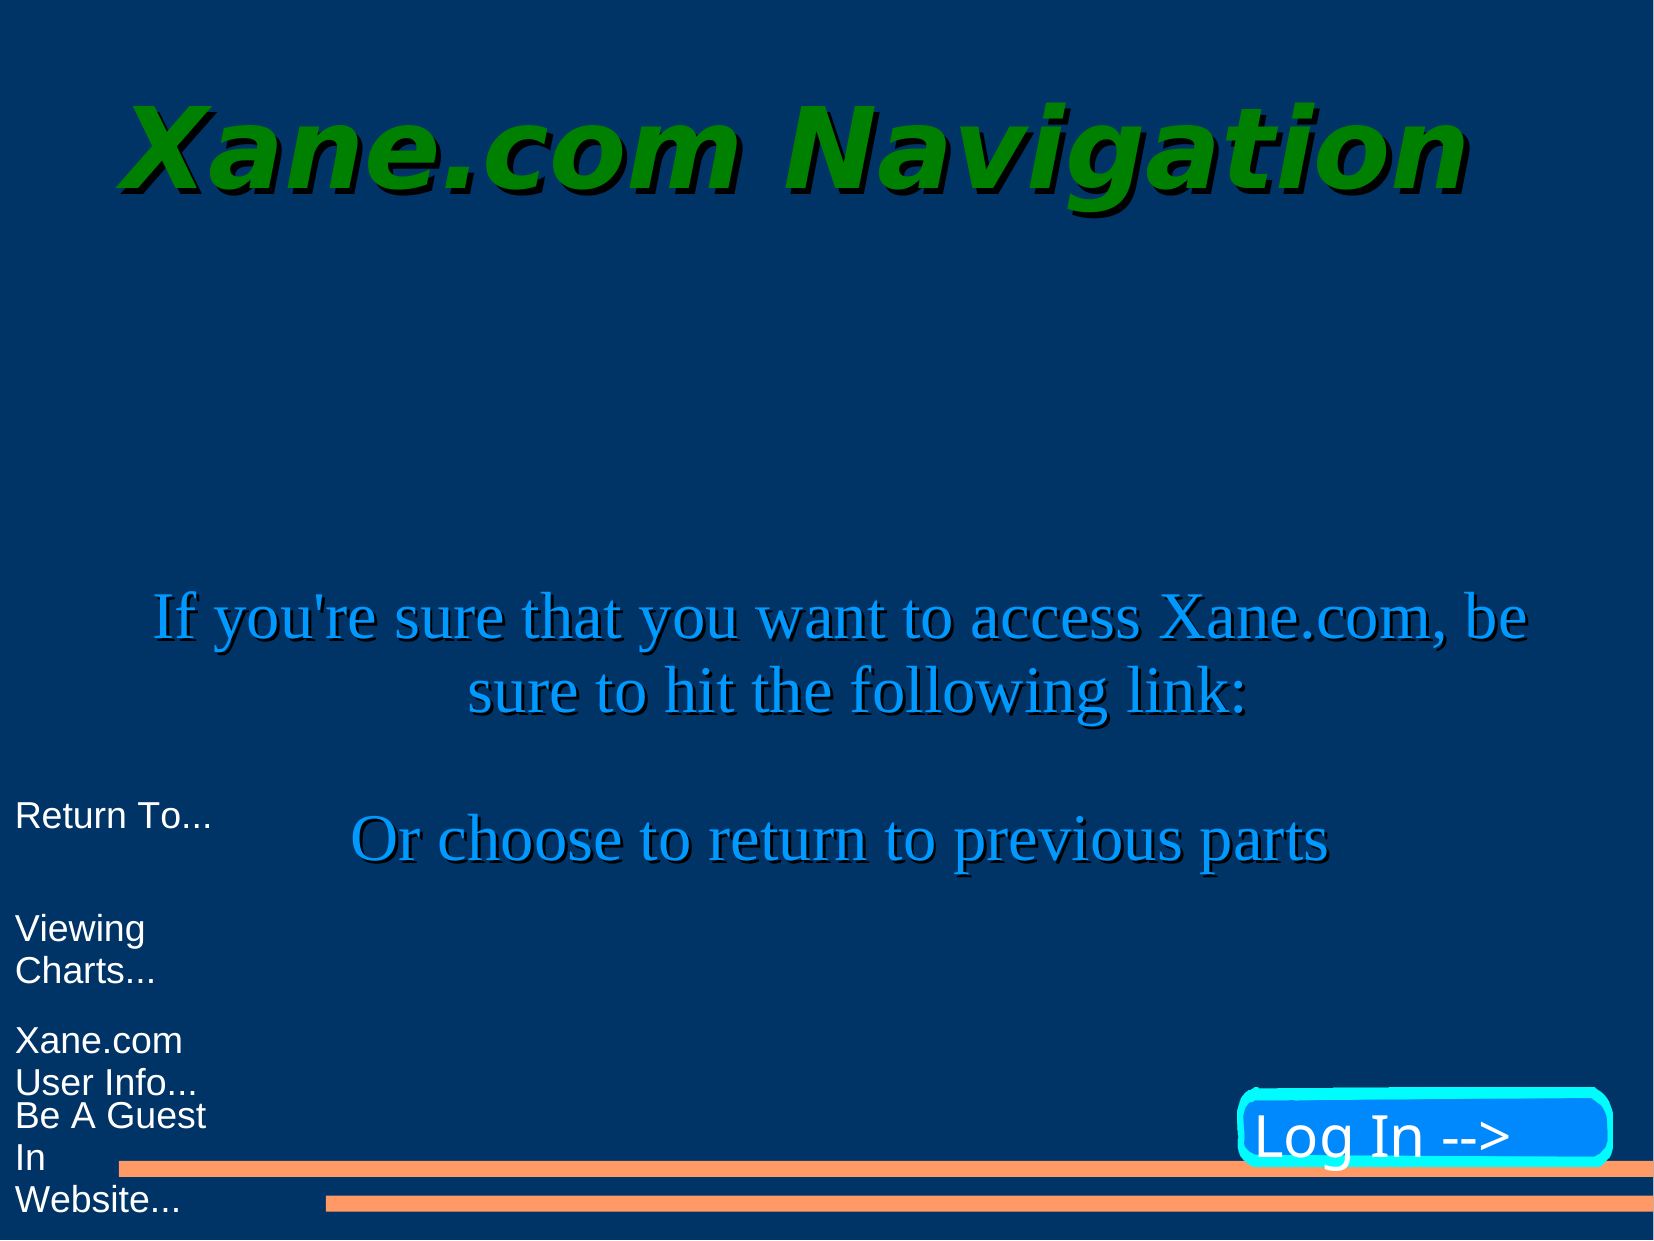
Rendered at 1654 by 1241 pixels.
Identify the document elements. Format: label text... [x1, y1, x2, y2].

title Xane.com Navigation [121, 53, 1534, 247]
text_box Be A Guest In Website... [0, 1087, 226, 1238]
text_box Viewing Charts... [0, 900, 263, 999]
subtitle If you're sure that you want to access Xane.com, be sure to hit the following link: Or choose to return to previous parts [121, 322, 1561, 1133]
text_box Return To... [0, 787, 338, 845]
text_box Xane.com User Info... [0, 1012, 226, 1087]
text_box Log In --> [1162, 1087, 1613, 1185]
